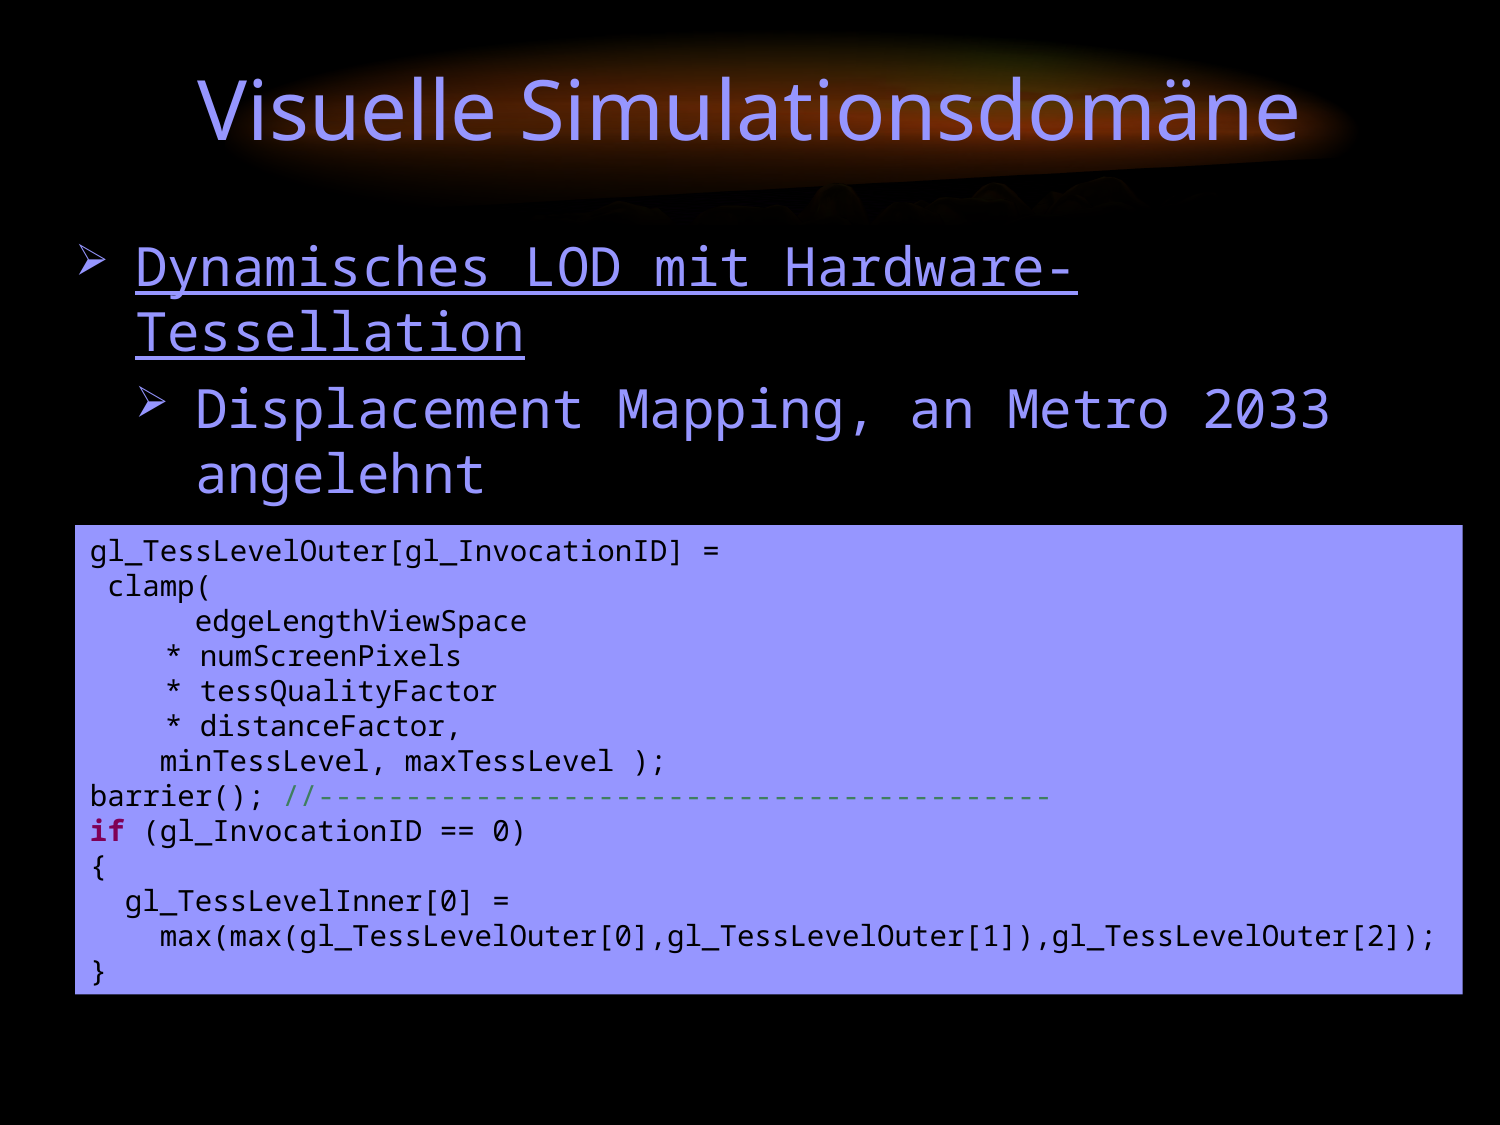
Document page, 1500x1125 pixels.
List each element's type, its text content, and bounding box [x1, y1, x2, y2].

text_box Dynamisches LOD mit Hardware-Tessellation Displacement Mapping, an Metro 2033 angelehnt Tess.-Control (Ausschnitt): [0, 224, 1471, 1088]
text_box [112, 0, 1463, 224]
text_box gl_TessLevelOuter[gl_InvocationID] = clamp( edgeLengthViewSpace * numScreenPixels * tessQualityFactor * distanceFactor, minTessLevel, maxTessLevel ); barrier(); //------------------------------------------ if (gl_InvocationID == 0) { gl_TessLevelInner[0] = max(max(gl_TessLevelOuter[0],gl_TessLevelOuter[1]),gl_TessLevelOuter[2]); } [75, 525, 1463, 994]
text_box Visuelle Simulationsdomäne [75, 0, 1426, 216]
